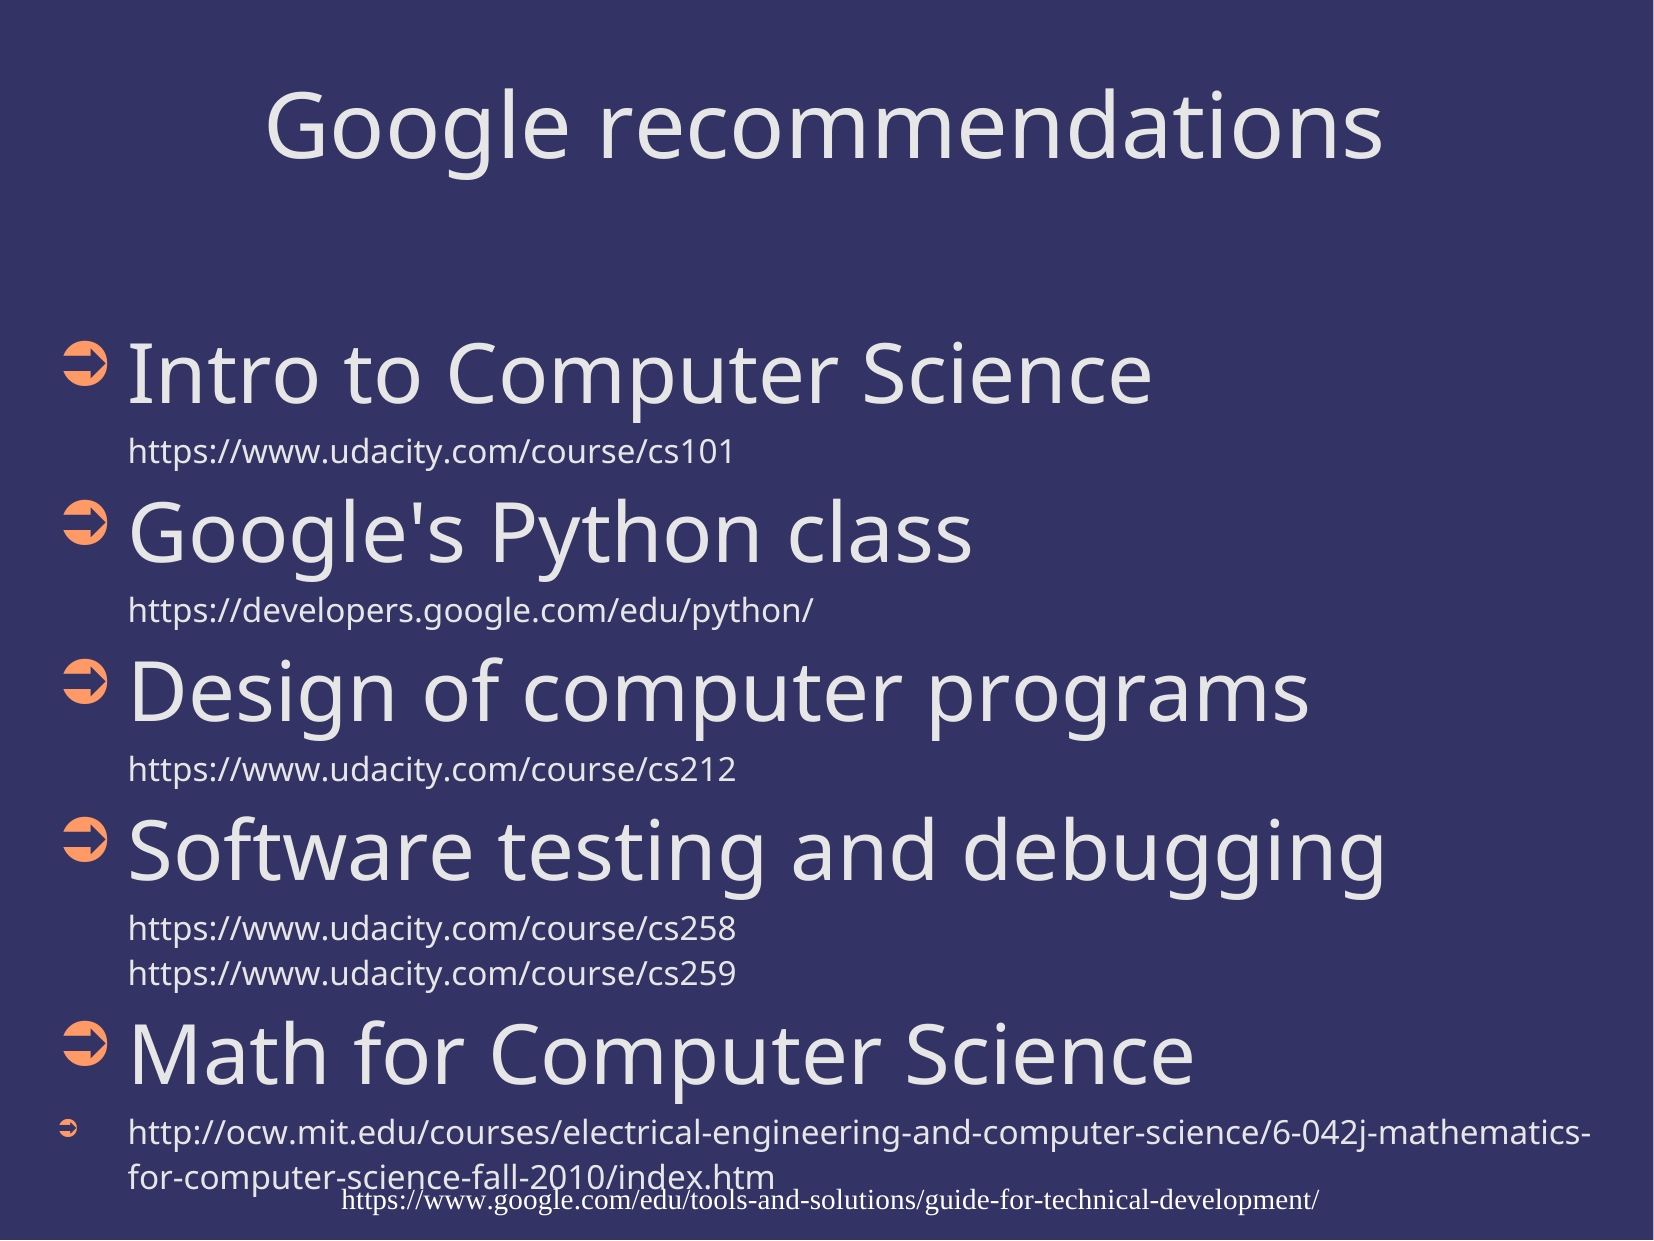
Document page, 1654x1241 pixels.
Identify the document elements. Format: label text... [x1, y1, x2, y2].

list Intro to Computer Science https://www.udacity.com/course/cs101 Google's Python class https://developers.google.com/edu/python/ Design of computer programs https://www.udacity.com/course/cs212 Software testing and debugging https://www.udacity.com/course/cs258 https://www.udacity.com/course/cs259 Math for Computer Science http://ocw.mit.edu/courses/electrical-engineering-and-computer-science/6-042j-mathematics-for-computer-science-fall-2010/index.htm [45, 315, 1606, 1106]
title Google recommendations [45, 19, 1606, 227]
text_box https://www.google.com/edu/tools-and-solutions/guide-for-technical-development/ [87, 1162, 1576, 1238]
